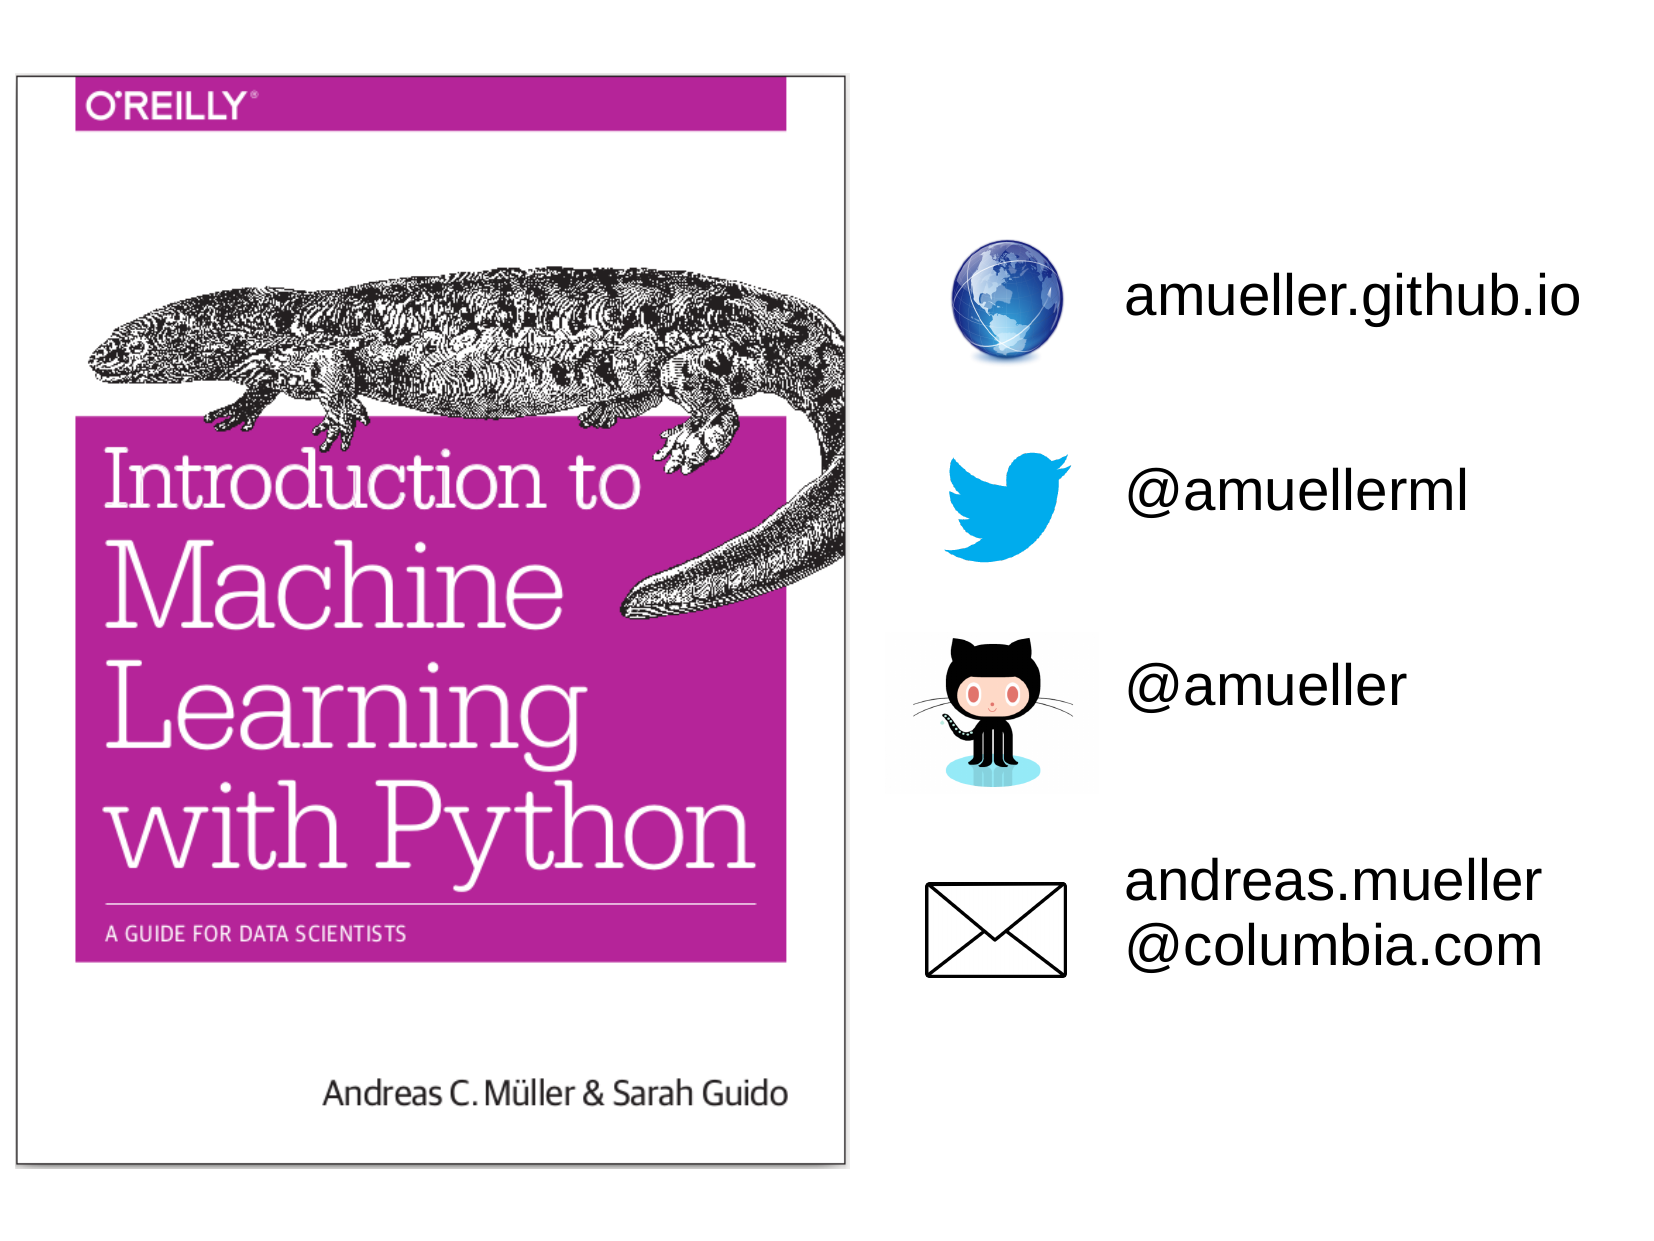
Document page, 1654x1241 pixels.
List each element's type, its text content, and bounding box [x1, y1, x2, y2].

picture [945, 239, 1066, 367]
picture [885, 632, 1099, 794]
picture [925, 882, 1067, 978]
picture [15, 73, 850, 1170]
text_box amueller.github.io @amuellerml @amueller andreas.mueller @columbia.com [1110, 255, 1654, 1096]
picture [900, 393, 1115, 621]
